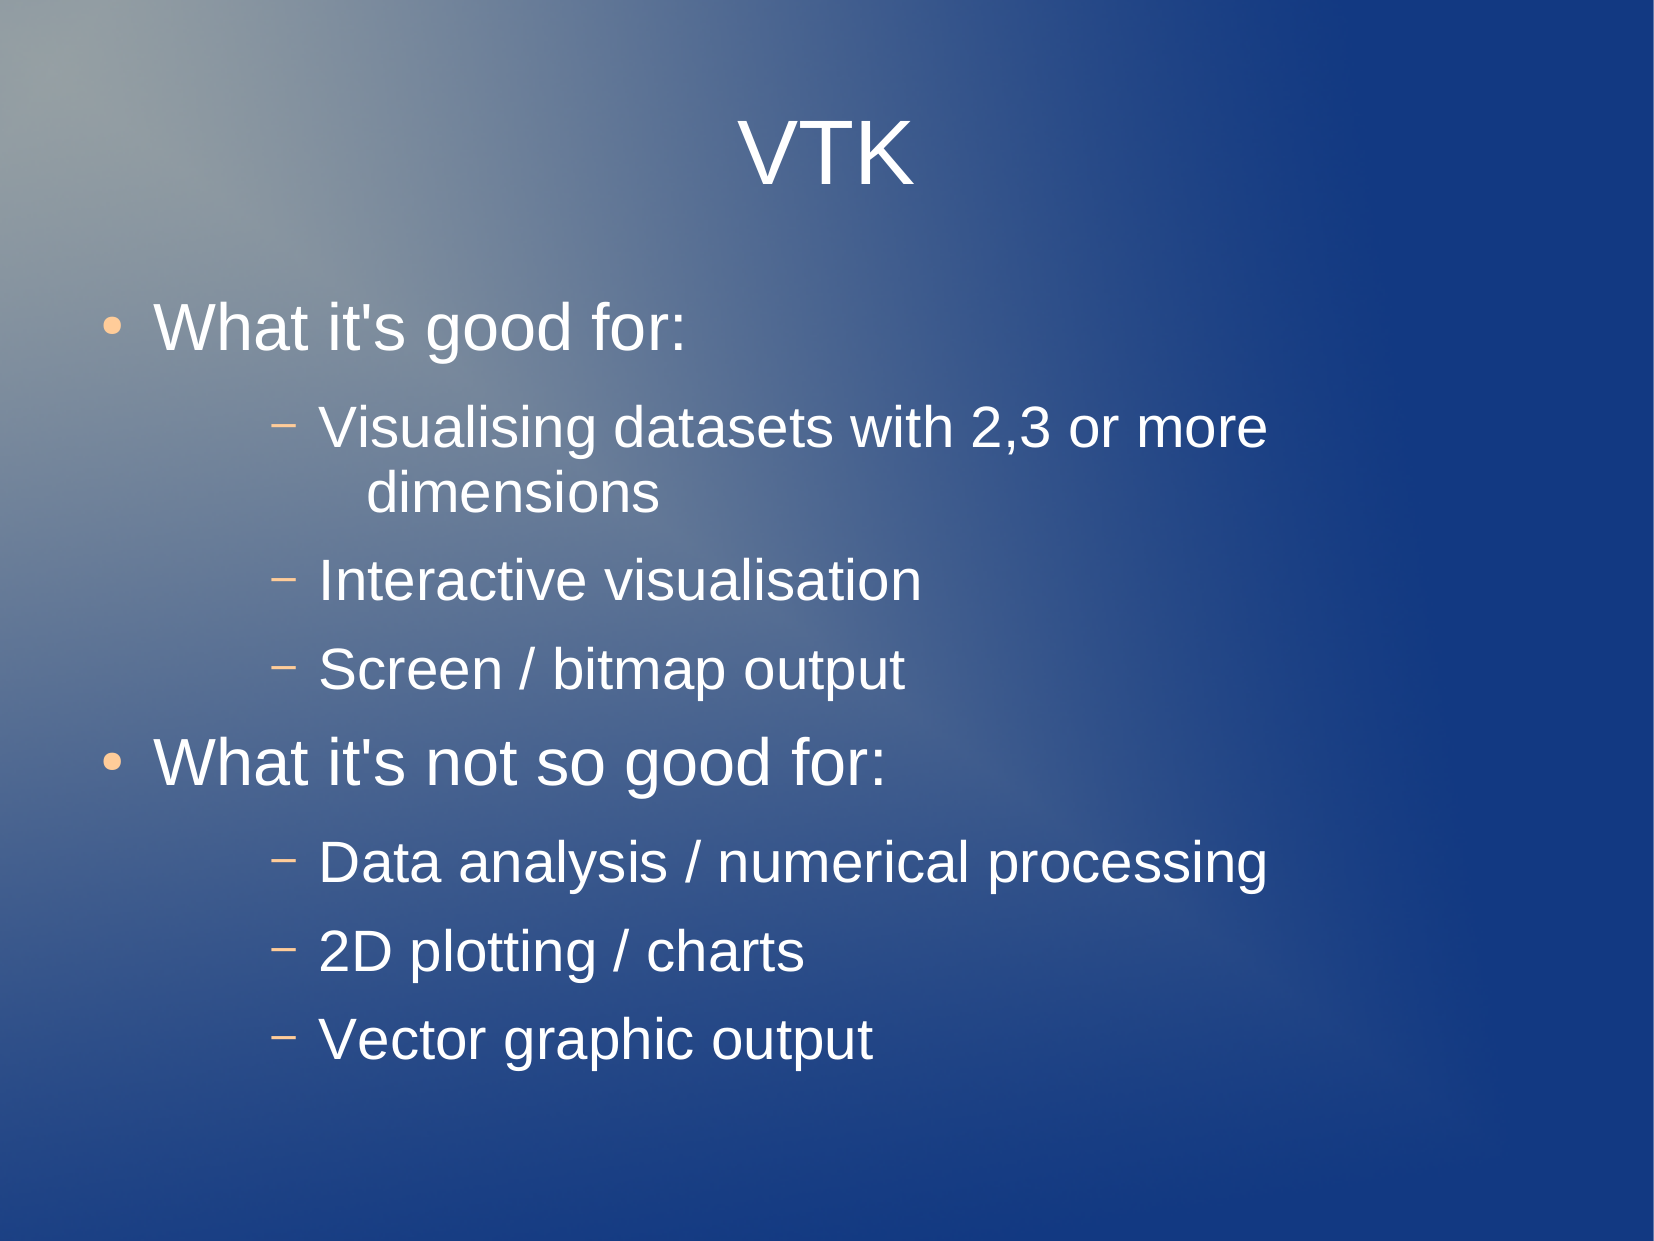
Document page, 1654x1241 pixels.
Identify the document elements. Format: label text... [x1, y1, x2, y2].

title VTK [82, 56, 1571, 250]
list What it's good for: Visualising datasets with 2,3 or more dimensions Interactive visualisation Screen / bitmap output What it's not so good for: Data analysis / numerical processing 2D plotting / charts Vector graphic output [82, 290, 1571, 1094]
picture [0, 0, 1654, 1241]
